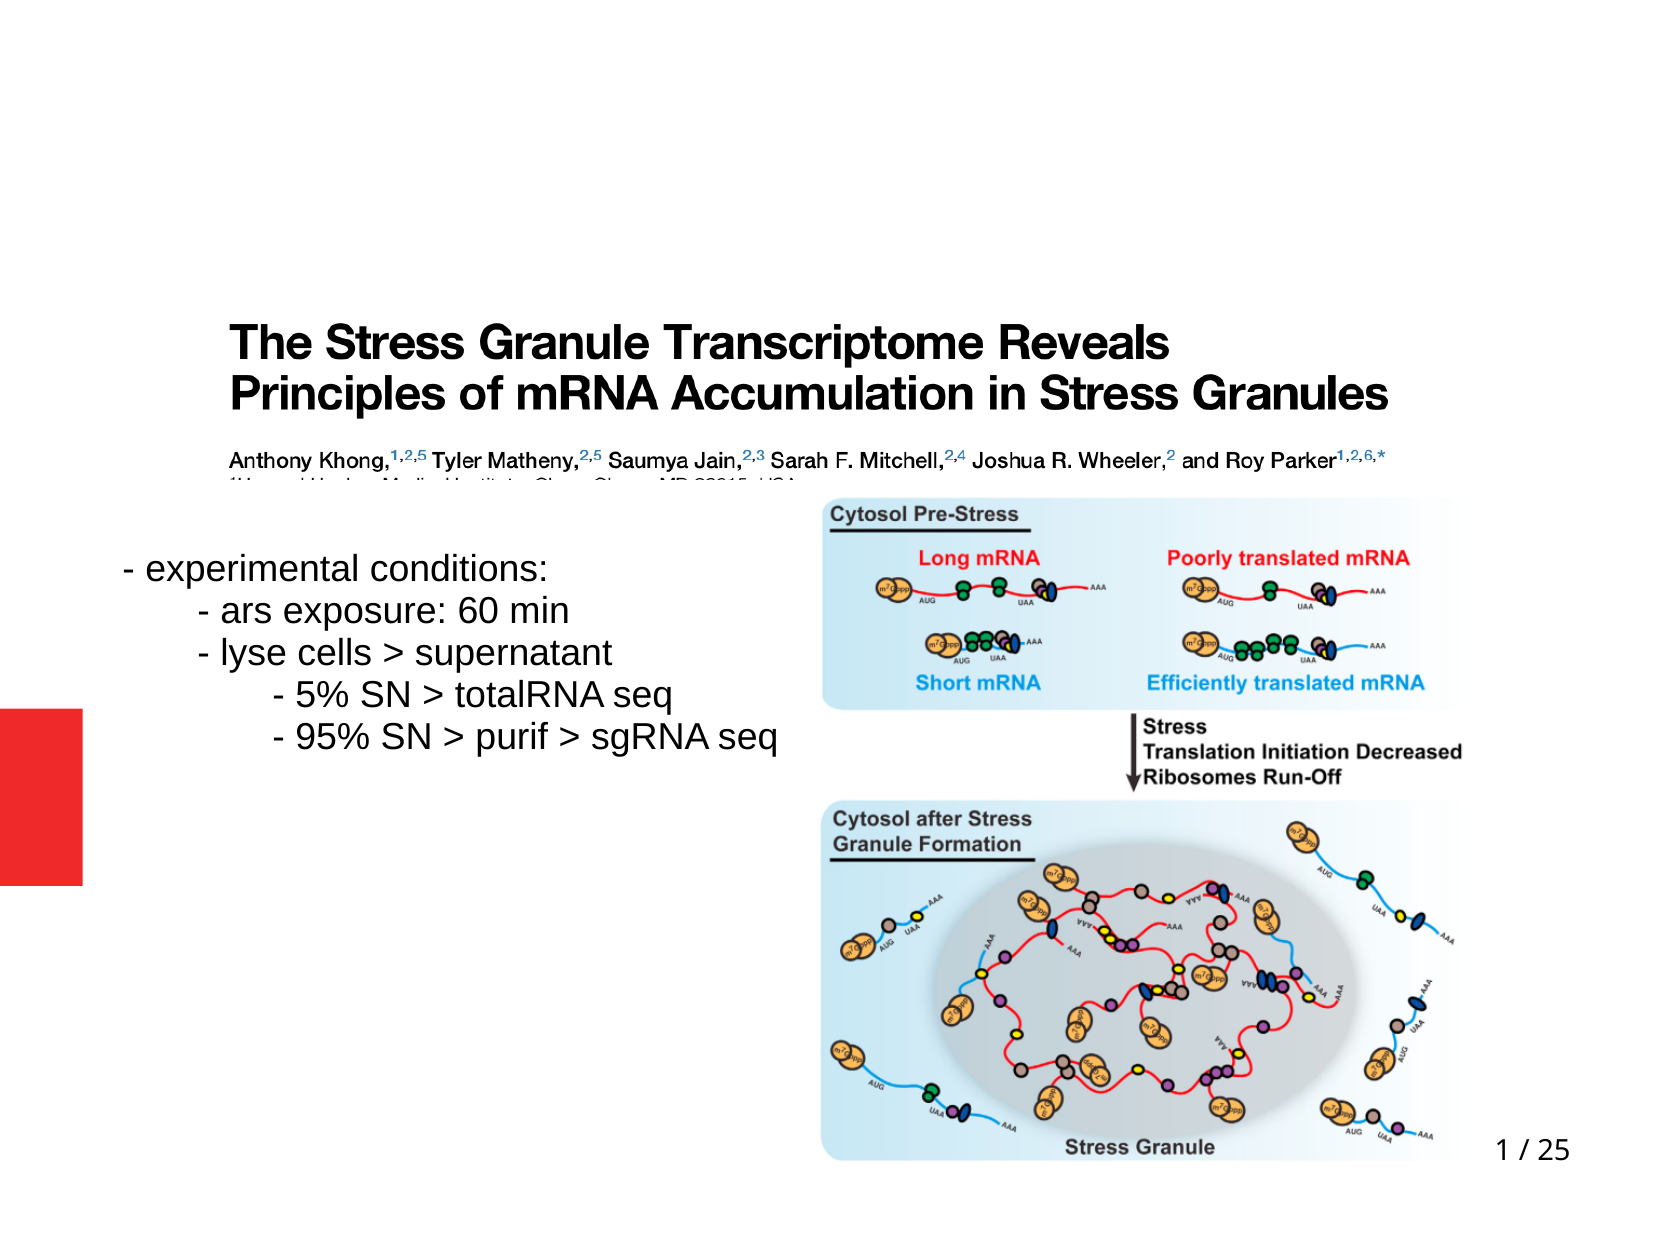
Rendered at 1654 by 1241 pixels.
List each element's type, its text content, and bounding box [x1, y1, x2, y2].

text_box - experimental conditions: - ars exposure: 60 min - lyse cells > supernatant - 5% SN > totalRNA seq - 95% SN > purif > sgRNA seq [107, 540, 813, 1051]
picture [812, 494, 1486, 1171]
picture [225, 309, 1414, 481]
